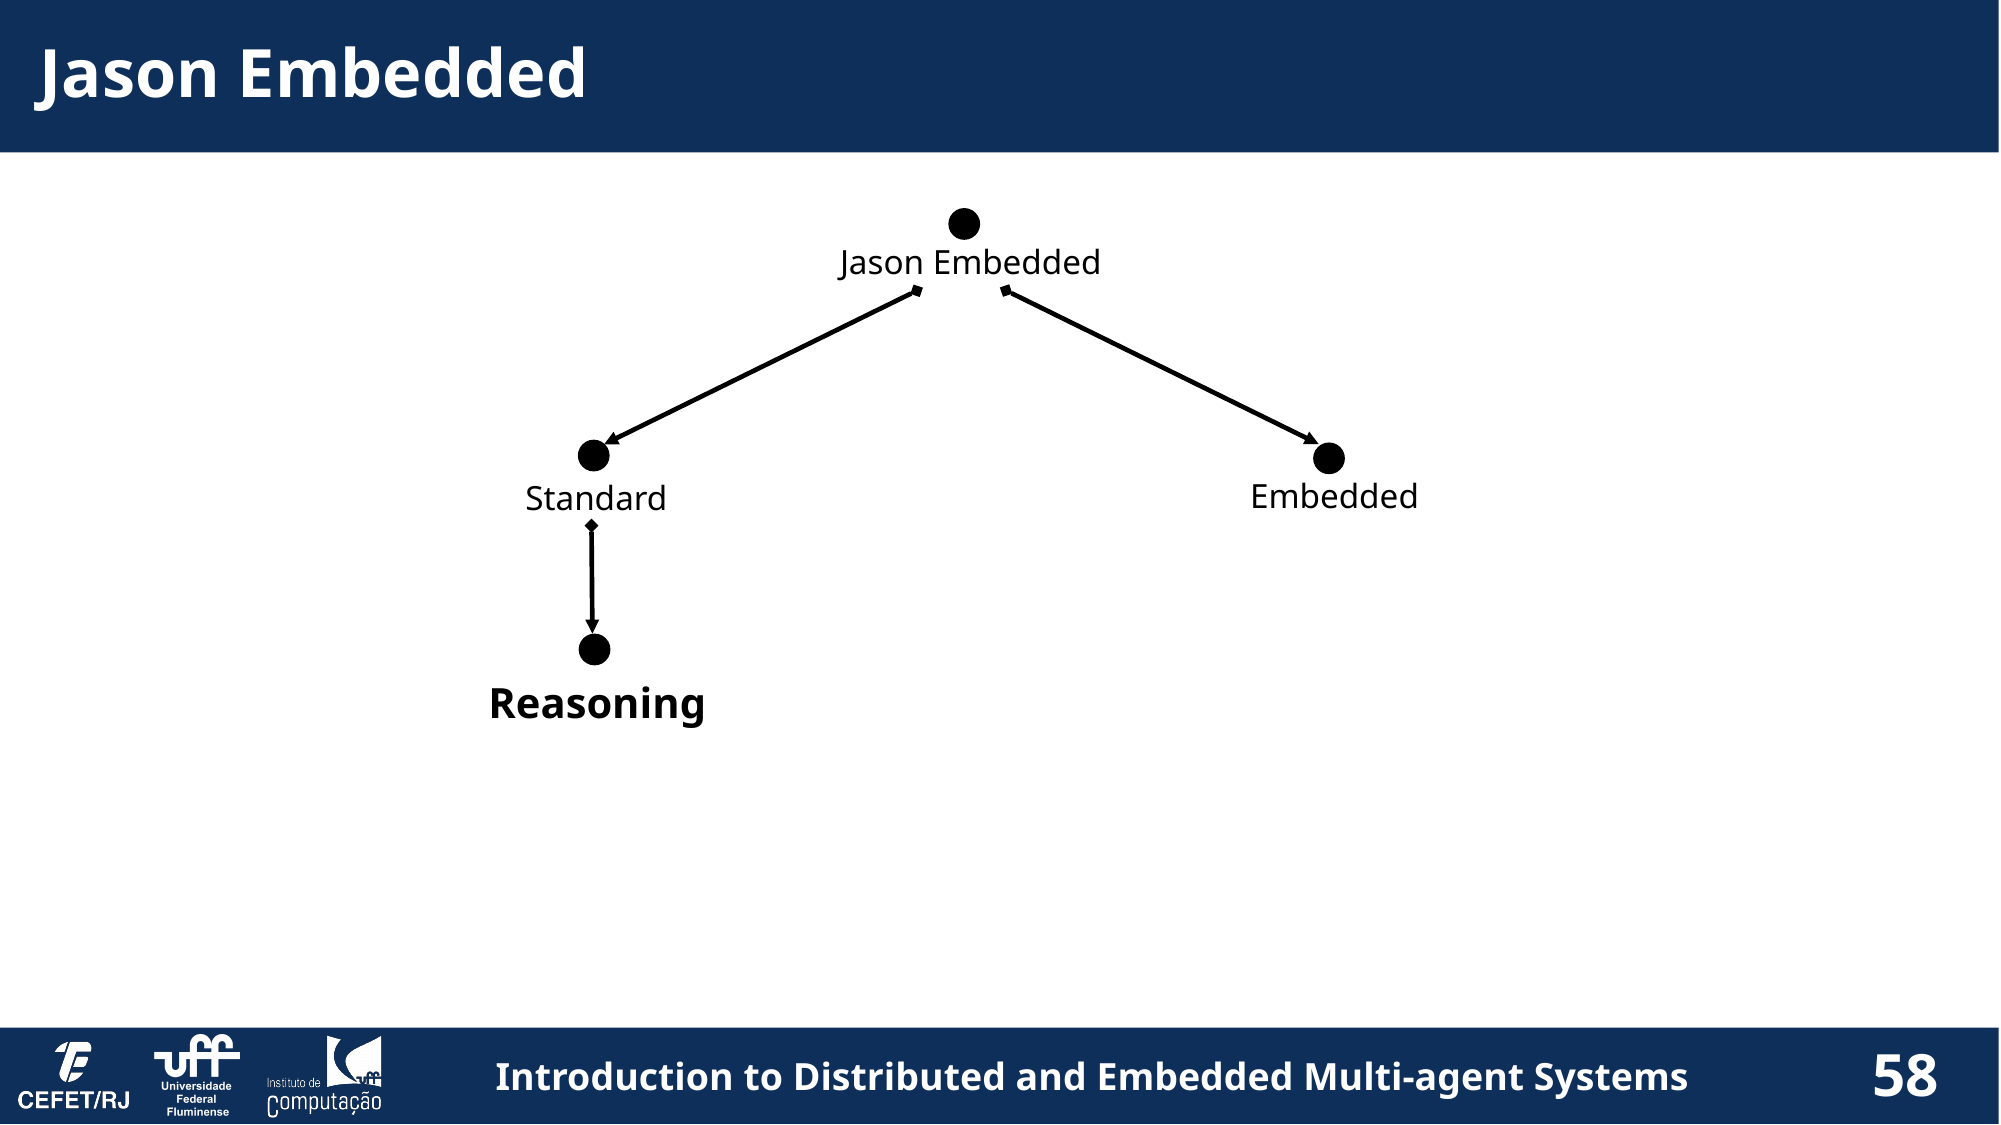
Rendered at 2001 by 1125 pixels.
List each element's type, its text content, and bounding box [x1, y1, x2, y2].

picture [18, 1021, 129, 1125]
text_box [1313, 442, 1345, 475]
text_box Reasoning [473, 669, 722, 734]
text_box [577, 439, 610, 469]
text_box Embedded [1228, 467, 1441, 523]
text_box Standard [510, 469, 683, 525]
picture [265, 1033, 383, 1118]
picture [153, 1033, 241, 1121]
text_box Jason Embedded [825, 233, 1117, 289]
text_box [948, 208, 981, 233]
text_box Jason Embedded [25, 23, 1999, 119]
text_box [578, 633, 611, 666]
